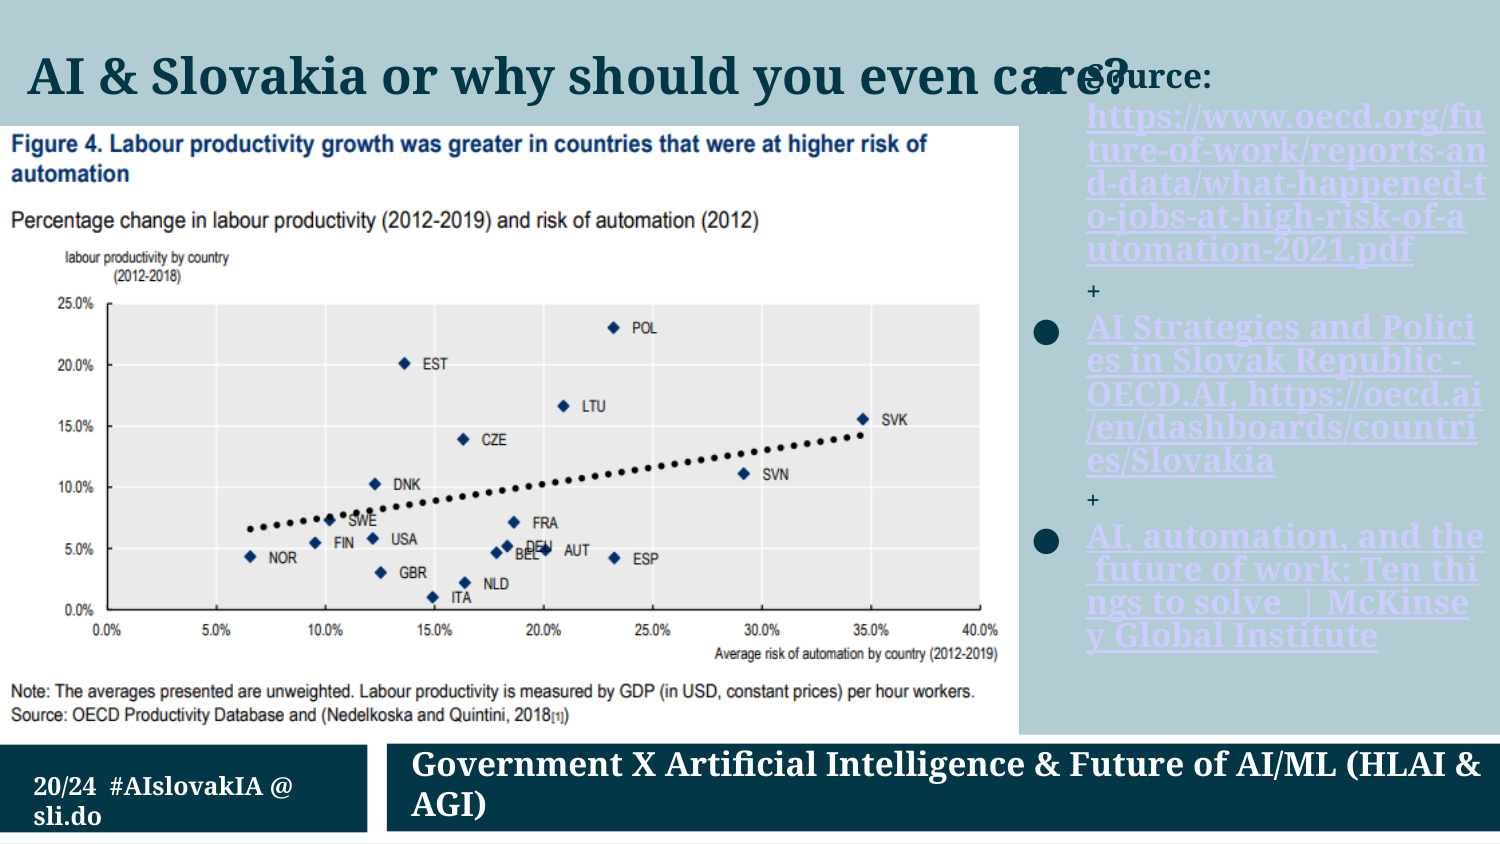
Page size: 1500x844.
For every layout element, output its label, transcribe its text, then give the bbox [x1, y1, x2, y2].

text_box 20/24 #AIslovakIA @ sli.do [22, 764, 362, 808]
text_box Government X Artificial Intelligence & Future of AI/ML (HLAI & AGI) [400, 740, 1500, 826]
text_box Source: https://www.oecd.org/future-of-work/reports-and-data/what-happened-to-jobs-at-high-risk-of-automation-2021.pdf + AI Strategies and Policies in Slovak Republic - OECD.AI, https://oecd.ai/en/dashboards/countries/Slovakia + AI, automation, and the future of work: Ten things to solve | McKinsey Global Institute [999, 49, 1500, 615]
picture [0, 126, 1019, 741]
text_box AI & Slovakia or why should you even care? [16, 13, 1483, 126]
